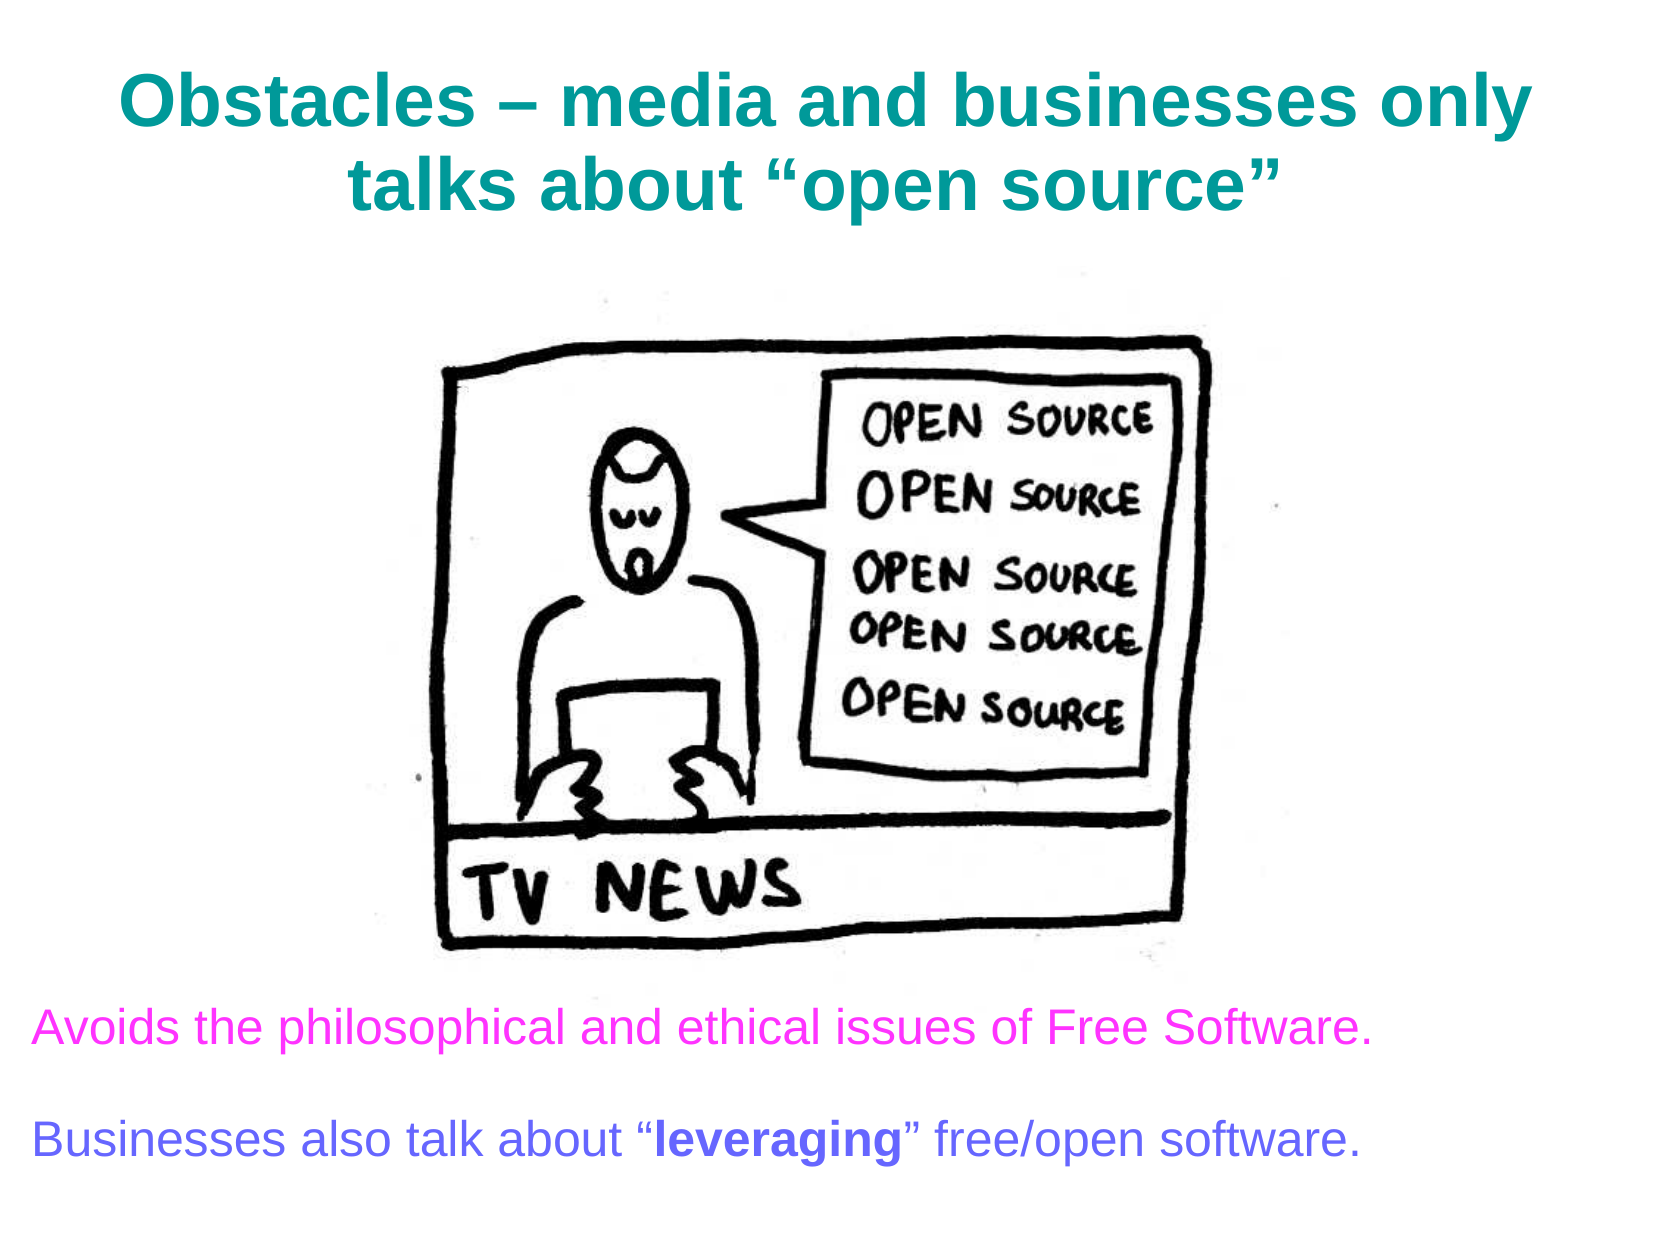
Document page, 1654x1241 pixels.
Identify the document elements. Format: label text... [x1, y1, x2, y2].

text_box Avoids the philosophical and ethical issues of Free Software. Businesses also talk about “leveraging” free/open software. [16, 992, 1588, 1238]
title Obstacles – media and businesses only talks about “open source” [49, 3, 1604, 282]
picture [363, 282, 1290, 992]
